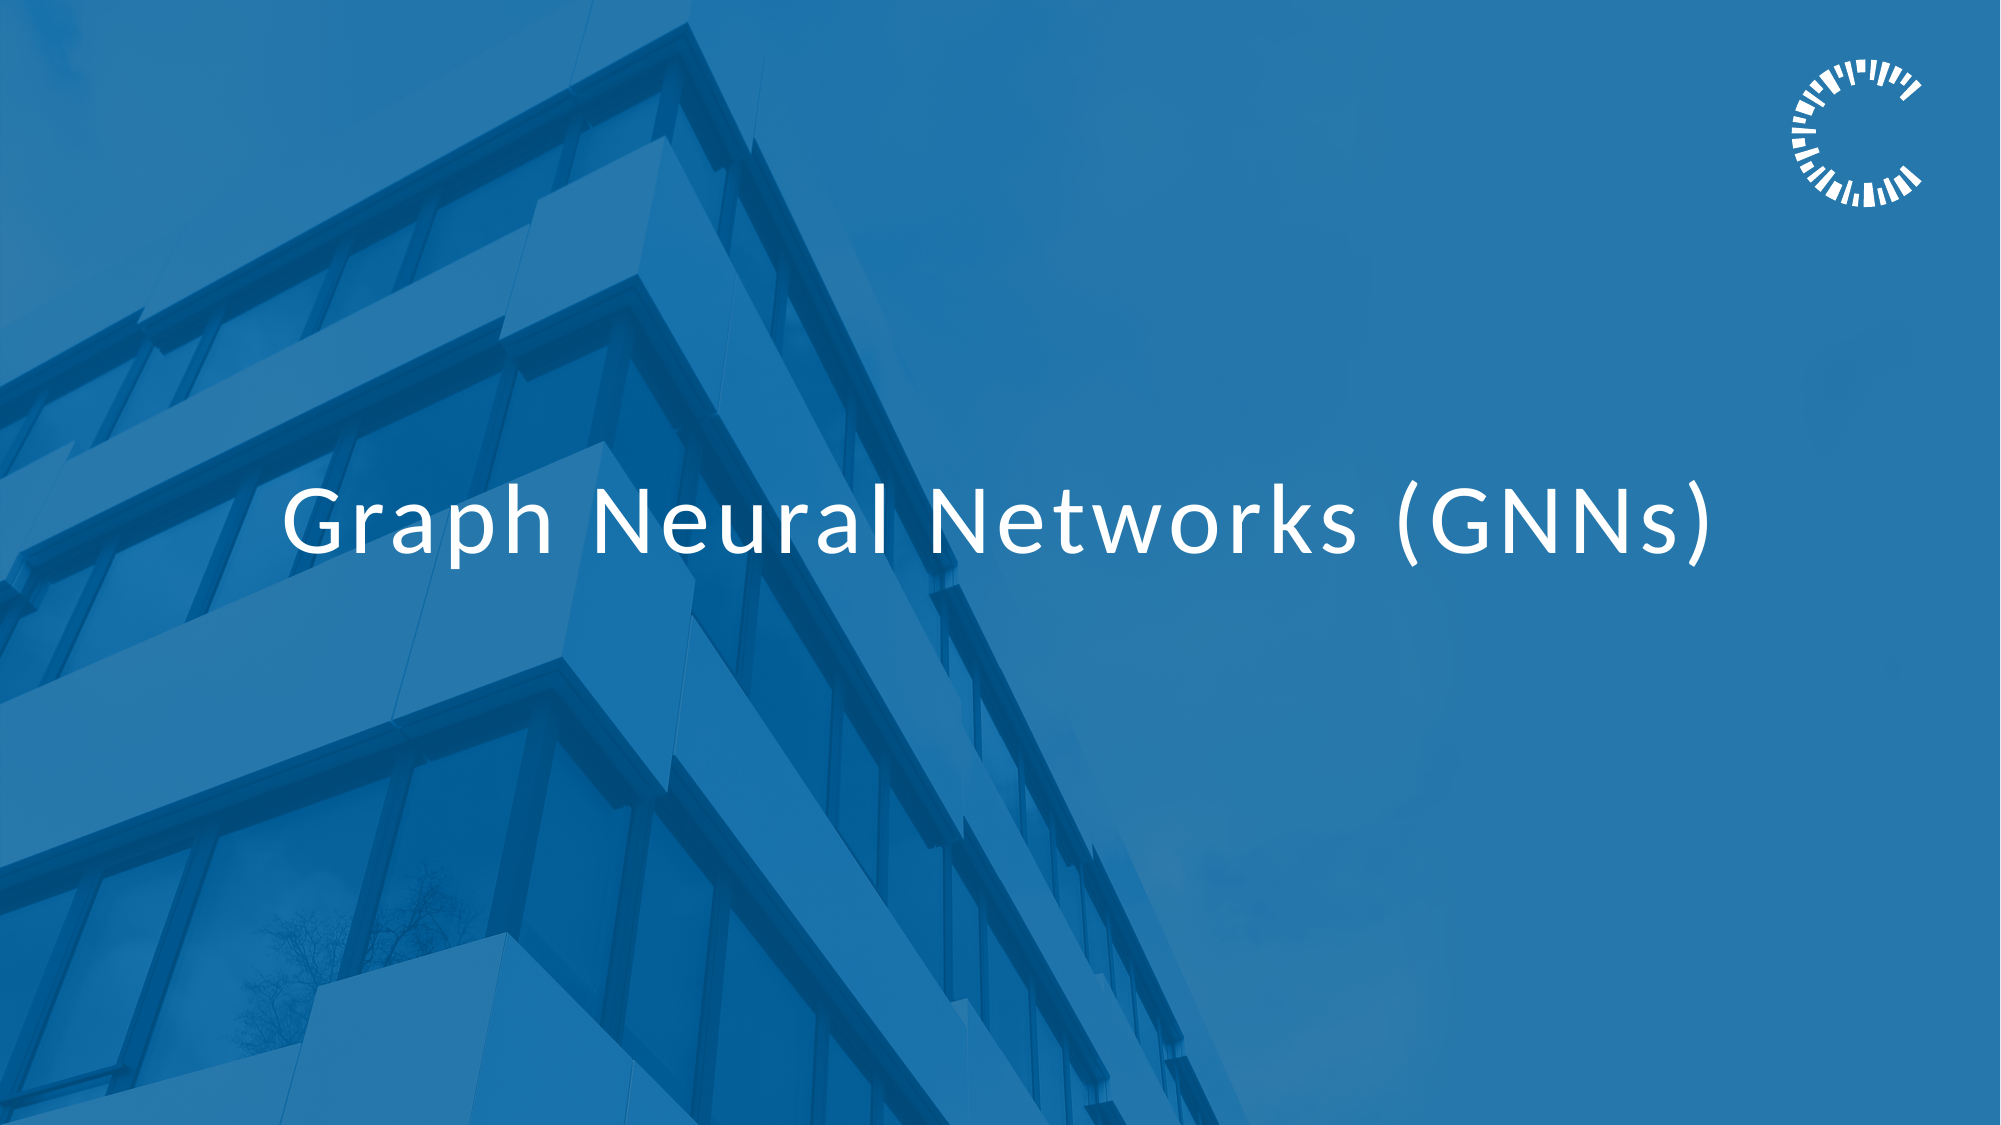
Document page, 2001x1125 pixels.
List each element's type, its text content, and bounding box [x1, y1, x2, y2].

list Graph Neural Networks (GNNs) [78, 448, 1922, 840]
picture [0, 0, 2001, 1125]
